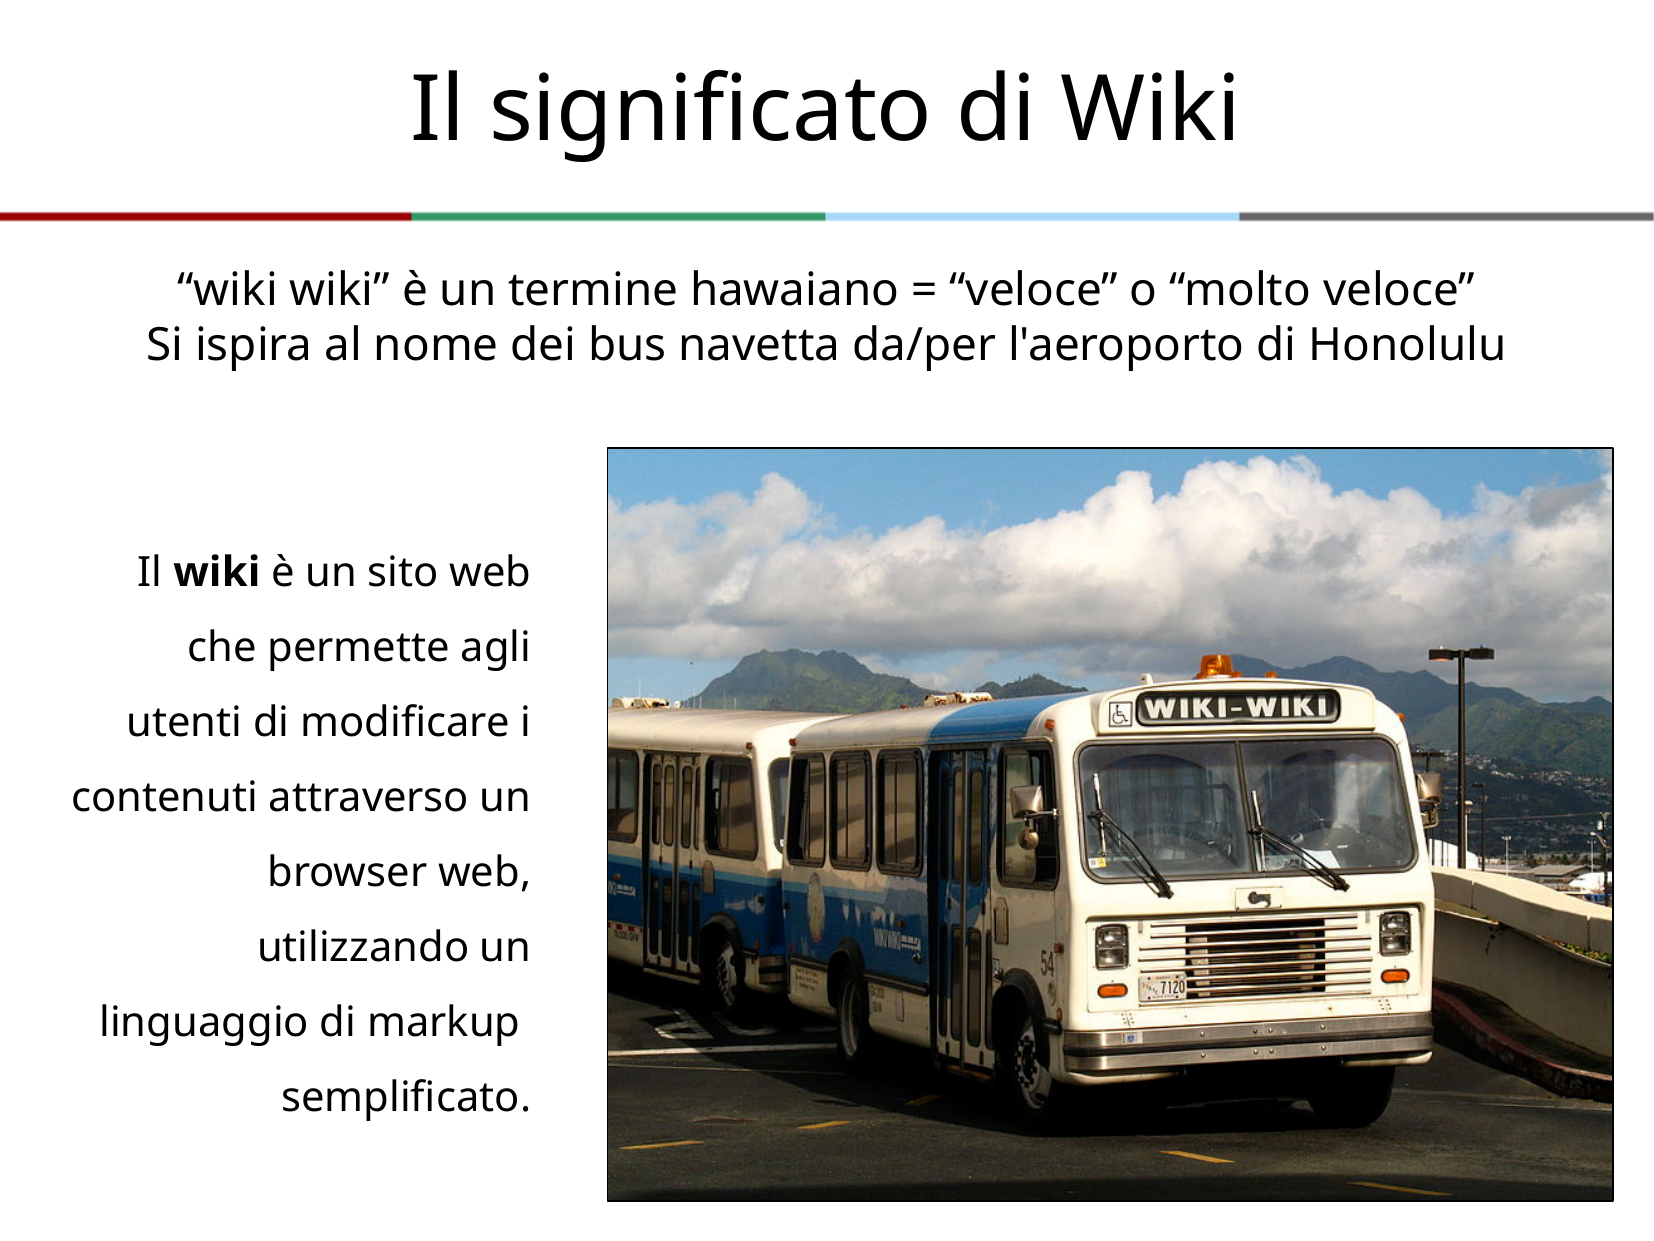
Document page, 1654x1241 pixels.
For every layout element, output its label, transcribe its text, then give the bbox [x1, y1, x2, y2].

picture [608, 448, 1613, 1200]
text_box “wiki wiki” è un termine hawaiano = “veloce” o “molto veloce” Si ispira al nome dei bus navetta da/per l'aeroporto di Honolulu [0, 259, 1654, 442]
text_box Il significato di Wiki [82, 0, 1571, 200]
text_box Il wiki è un sito web che permette agli utenti di modificare i contenuti attraverso un browser web, utilizzando un linguaggio di markup semplificato. [70, 519, 532, 1146]
picture [0, 200, 1654, 235]
